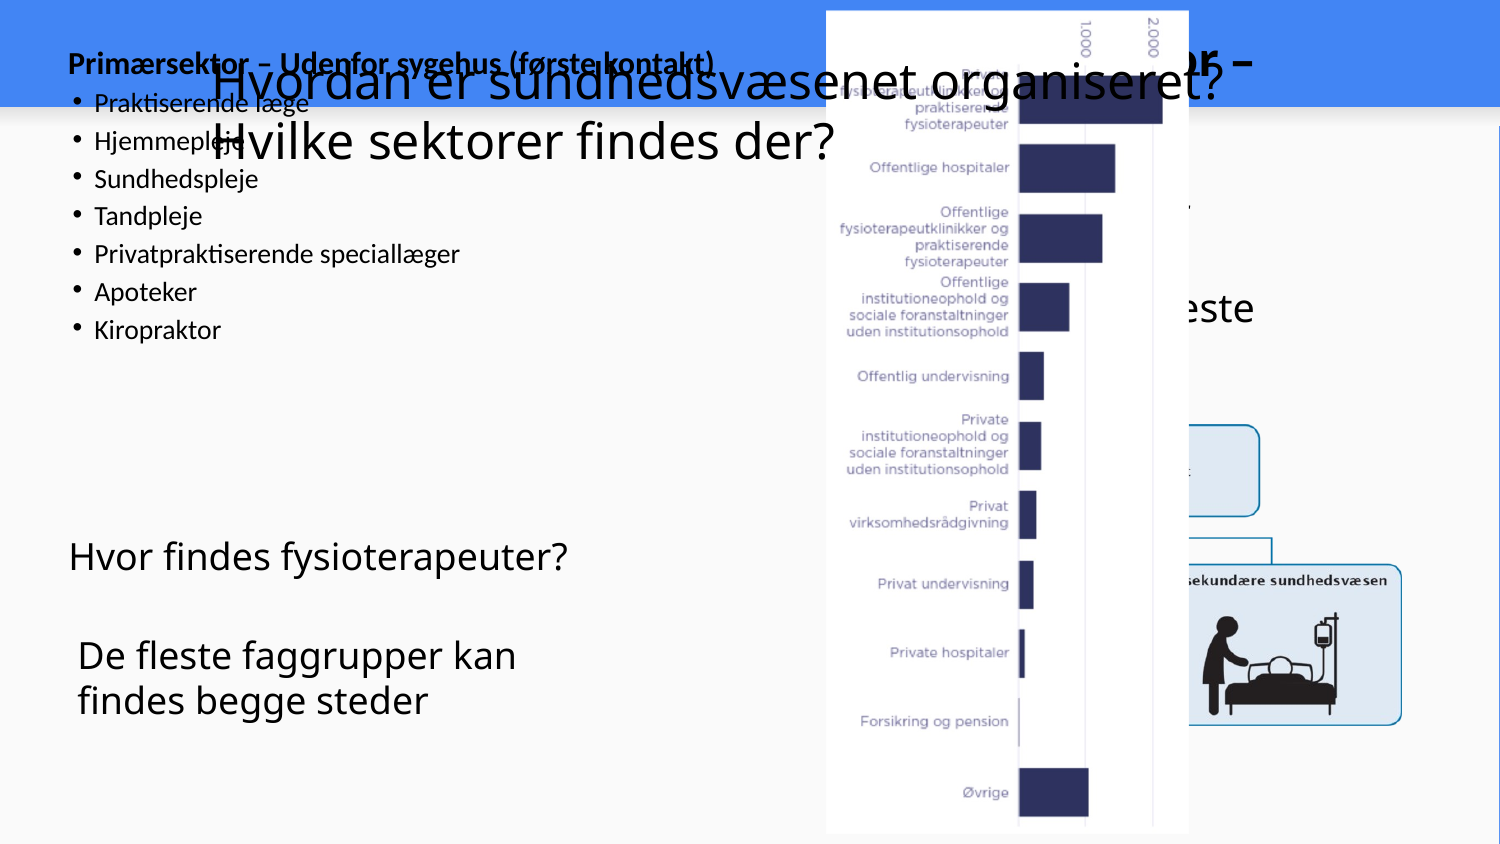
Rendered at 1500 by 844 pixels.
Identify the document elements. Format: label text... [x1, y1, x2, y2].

text_box De fleste faggrupper kan findes begge steder [62, 624, 590, 752]
picture [825, 10, 1189, 34]
text_box Hvordan er sundhedsvæsenet organiseret? Hvilke sektorer findes der? [196, 34, 1327, 185]
picture [825, 185, 1402, 834]
text_box Hvor findes fysioterapeuter? [53, 525, 599, 625]
text_box Sekundærsektor – Sygehus Sygehuse Privathospitaler Lægevagt Ambulancetjeneste [1189, 22, 1417, 341]
text_box Primærsektor – Udenfor sygehus (første kontakt) Praktiserende læge Hjemmepleje Sundhedspleje Tandpleje Privatpraktiserende speciallæger Apoteker Kiropraktor [53, 45, 733, 363]
